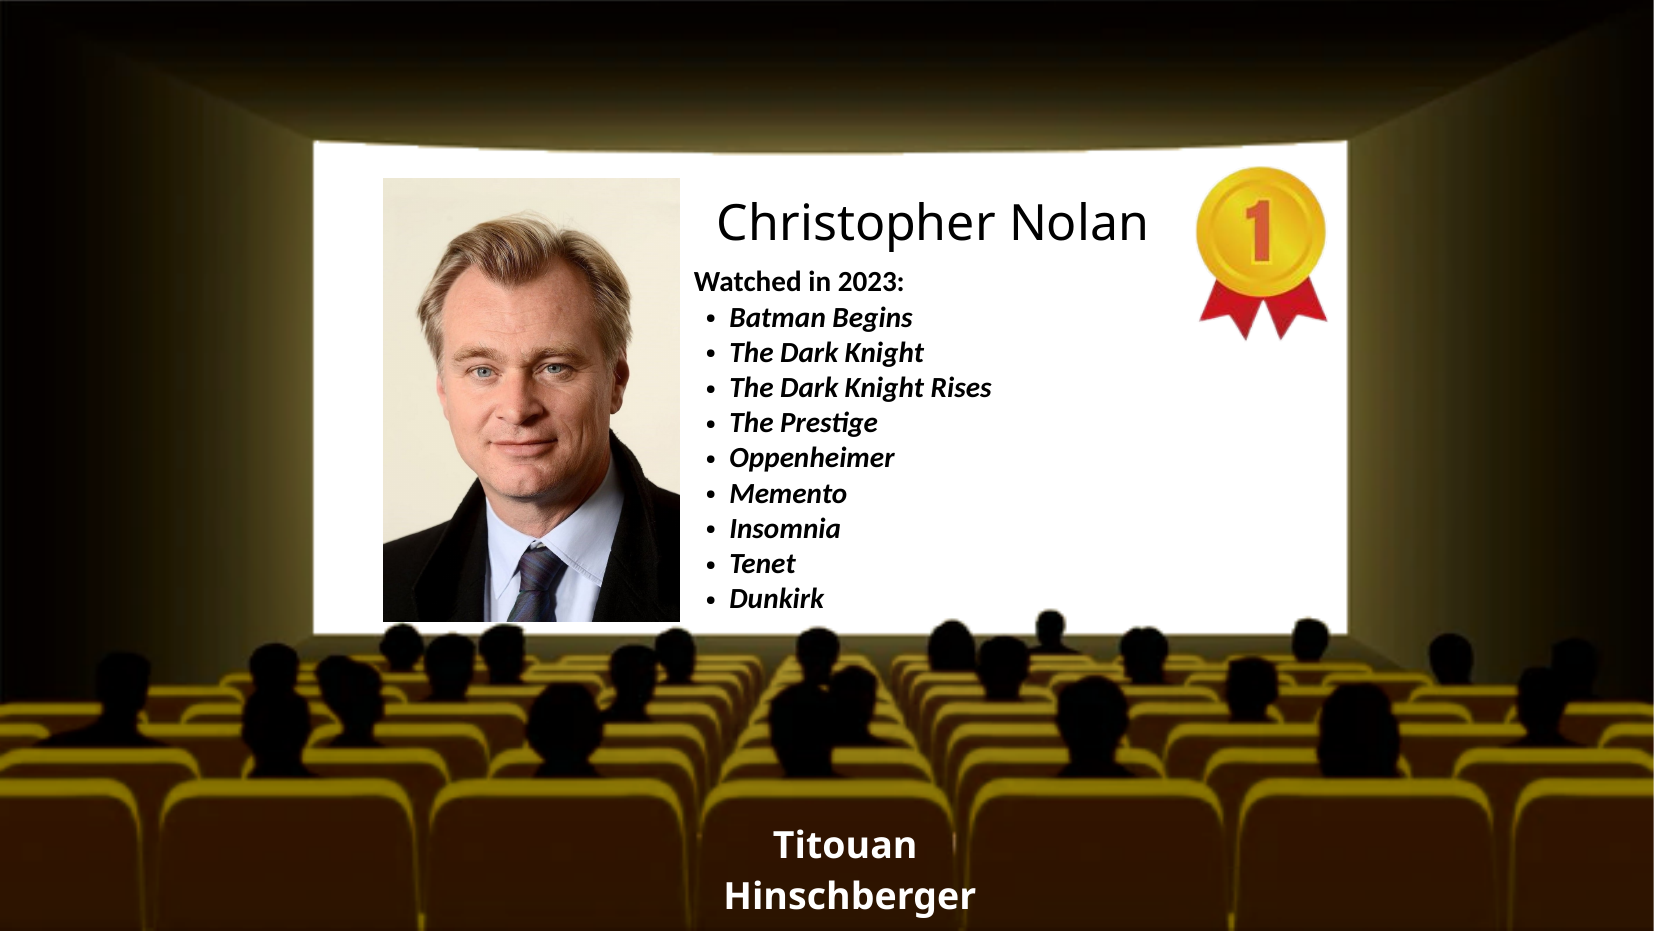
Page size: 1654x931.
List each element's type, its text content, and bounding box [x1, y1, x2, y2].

picture [0, 0, 1654, 931]
text_box Watched in 2023: Batman Begins The Dark Knight The Dark Knight Rises The Prestige Oppenheimer Memento Insomnia Tenet Dunkirk [679, 262, 1347, 624]
text_box Christopher Nolan [680, 179, 1188, 262]
